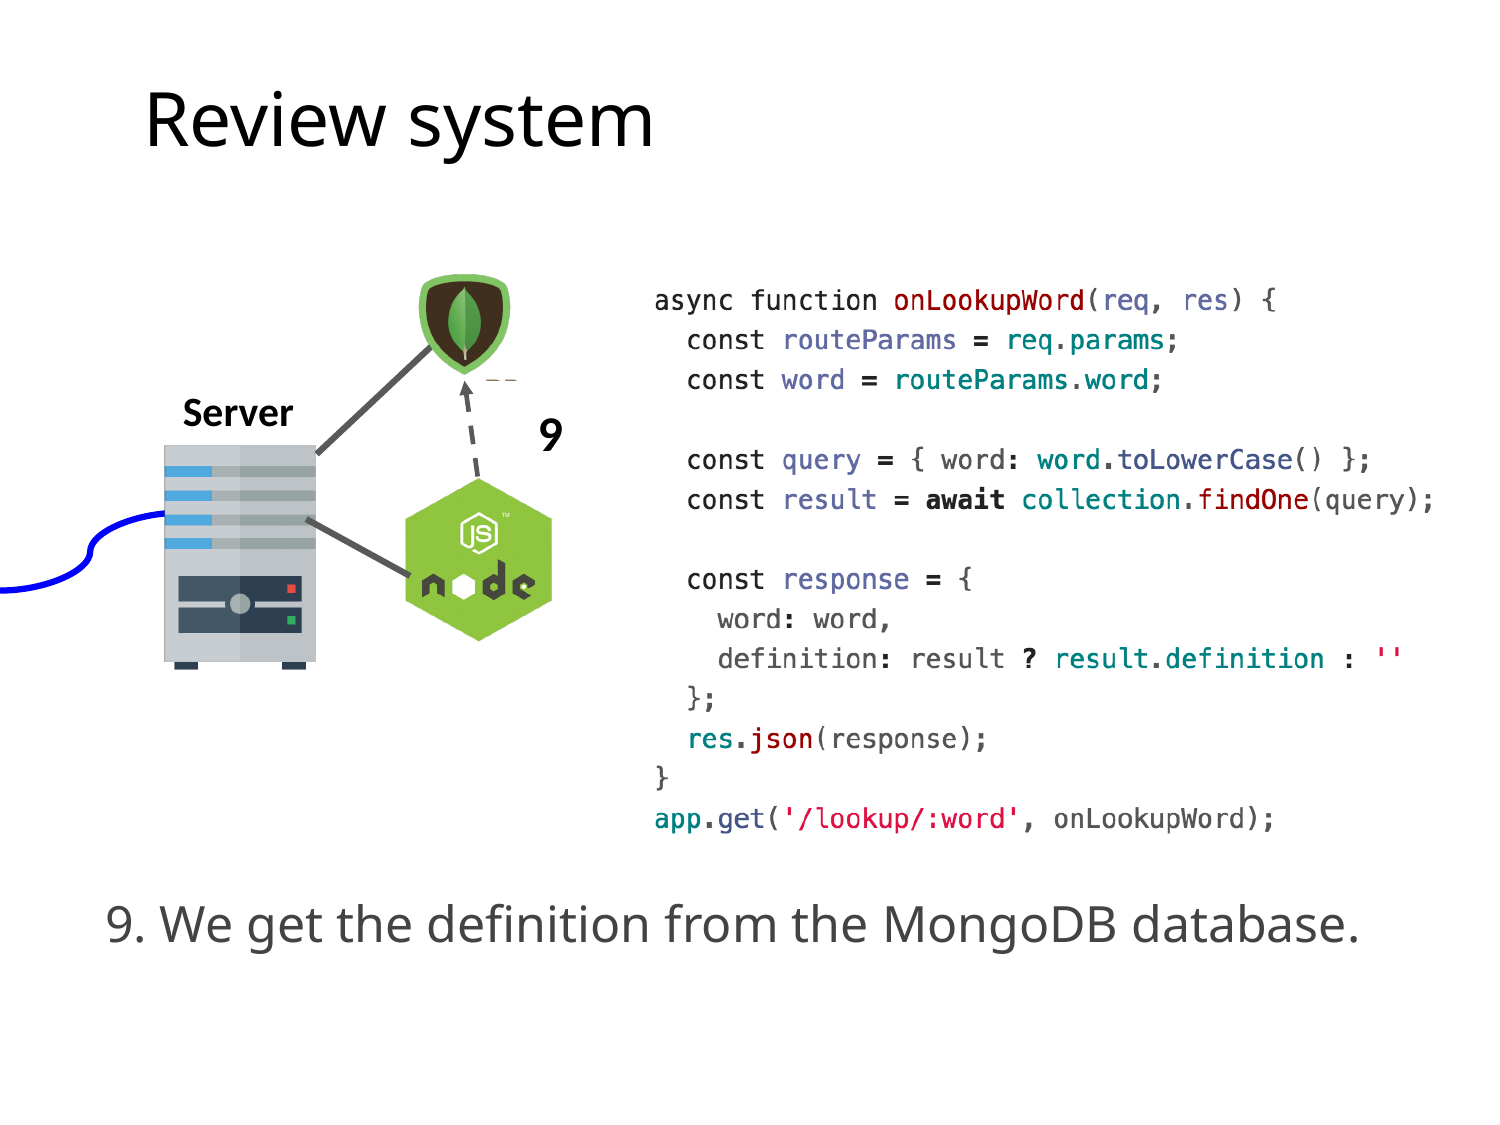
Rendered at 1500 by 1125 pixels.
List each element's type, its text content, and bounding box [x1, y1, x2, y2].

text_box Server [82, 337, 395, 481]
picture [640, 273, 1461, 852]
text_box 9 [510, 390, 593, 473]
title Review system [128, 56, 1372, 183]
list 9. We get the definition from the MongoDB database. [89, 868, 1411, 1089]
picture [394, 476, 562, 644]
picture [119, 481, 358, 680]
picture [393, 255, 536, 381]
